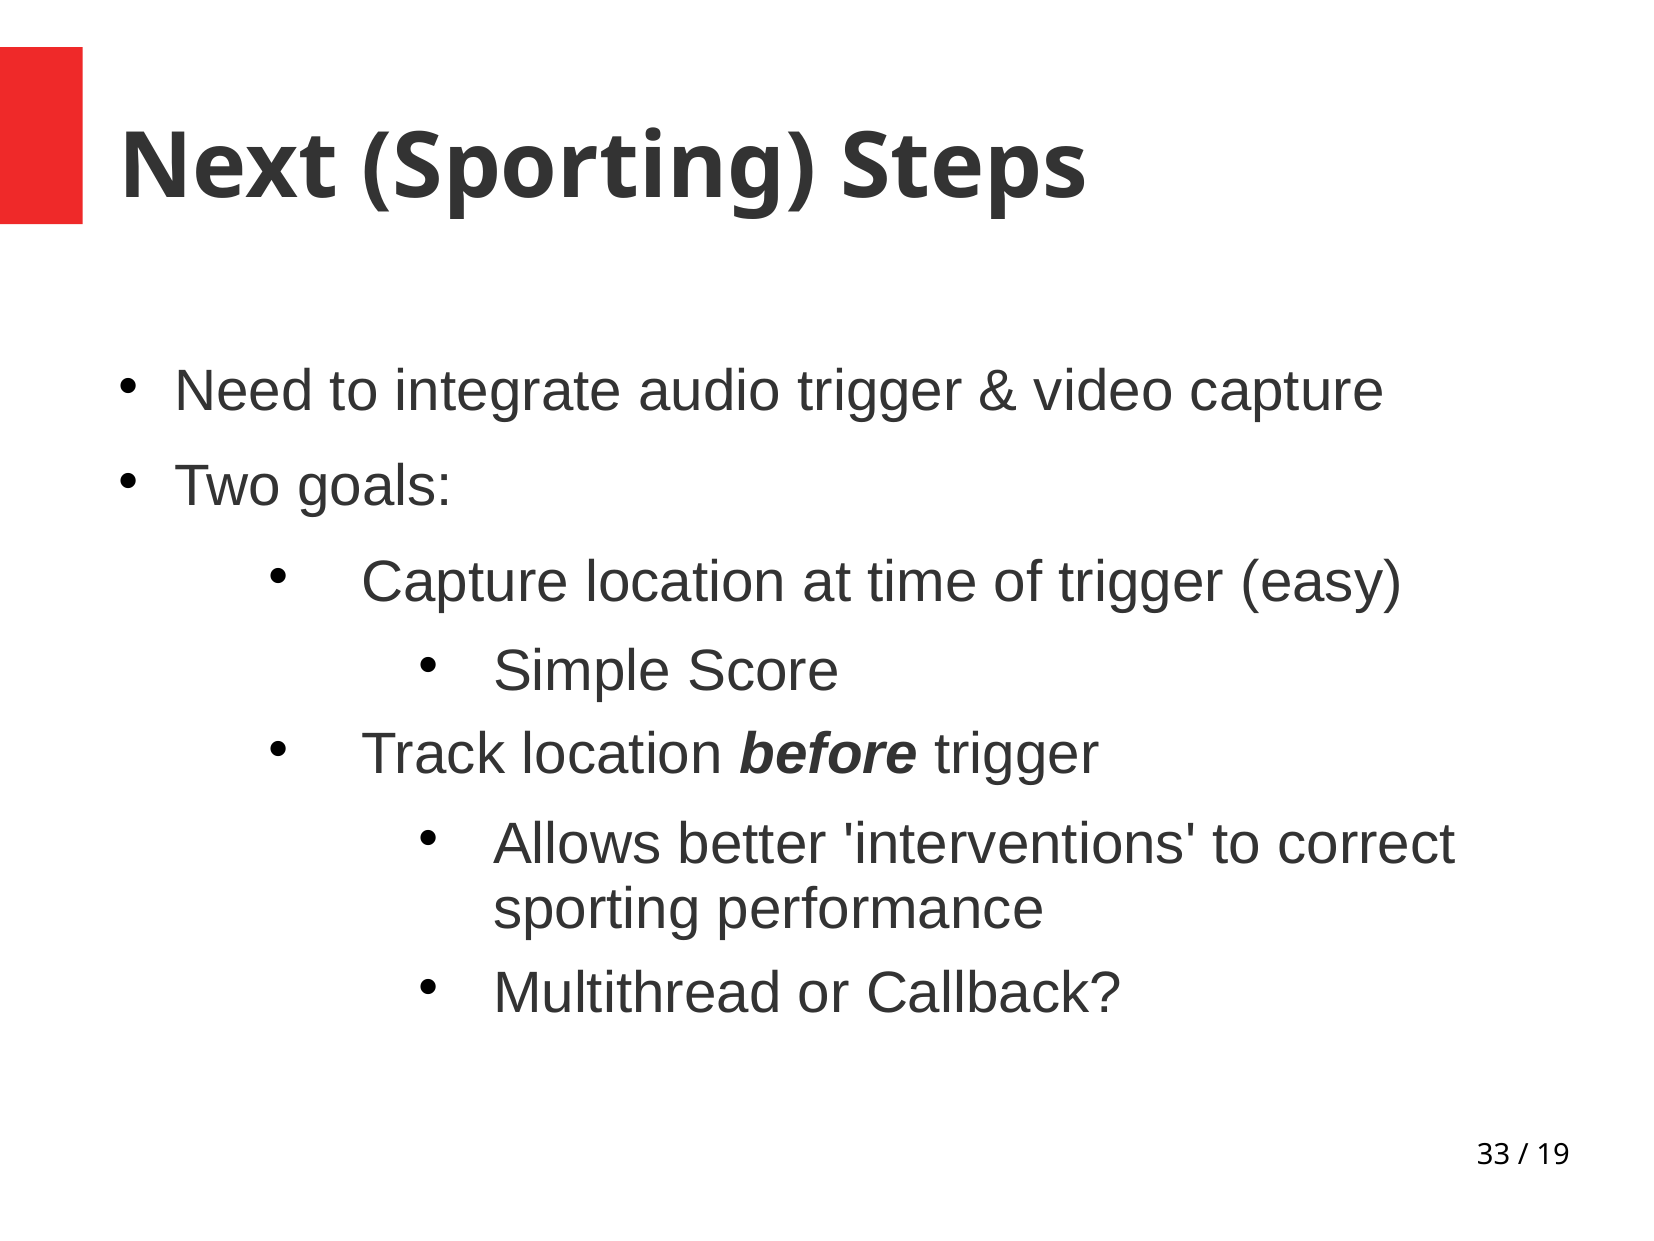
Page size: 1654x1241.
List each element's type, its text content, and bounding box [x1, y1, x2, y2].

title Next (Sporting) Steps [118, 49, 1571, 256]
list Need to integrate audio trigger & video capture Two goals: Capture location at time of trigger (easy) Simple Score Track location before trigger Allows better 'interventions' to correct sporting performance Multithread or Callback? [118, 354, 1536, 1074]
